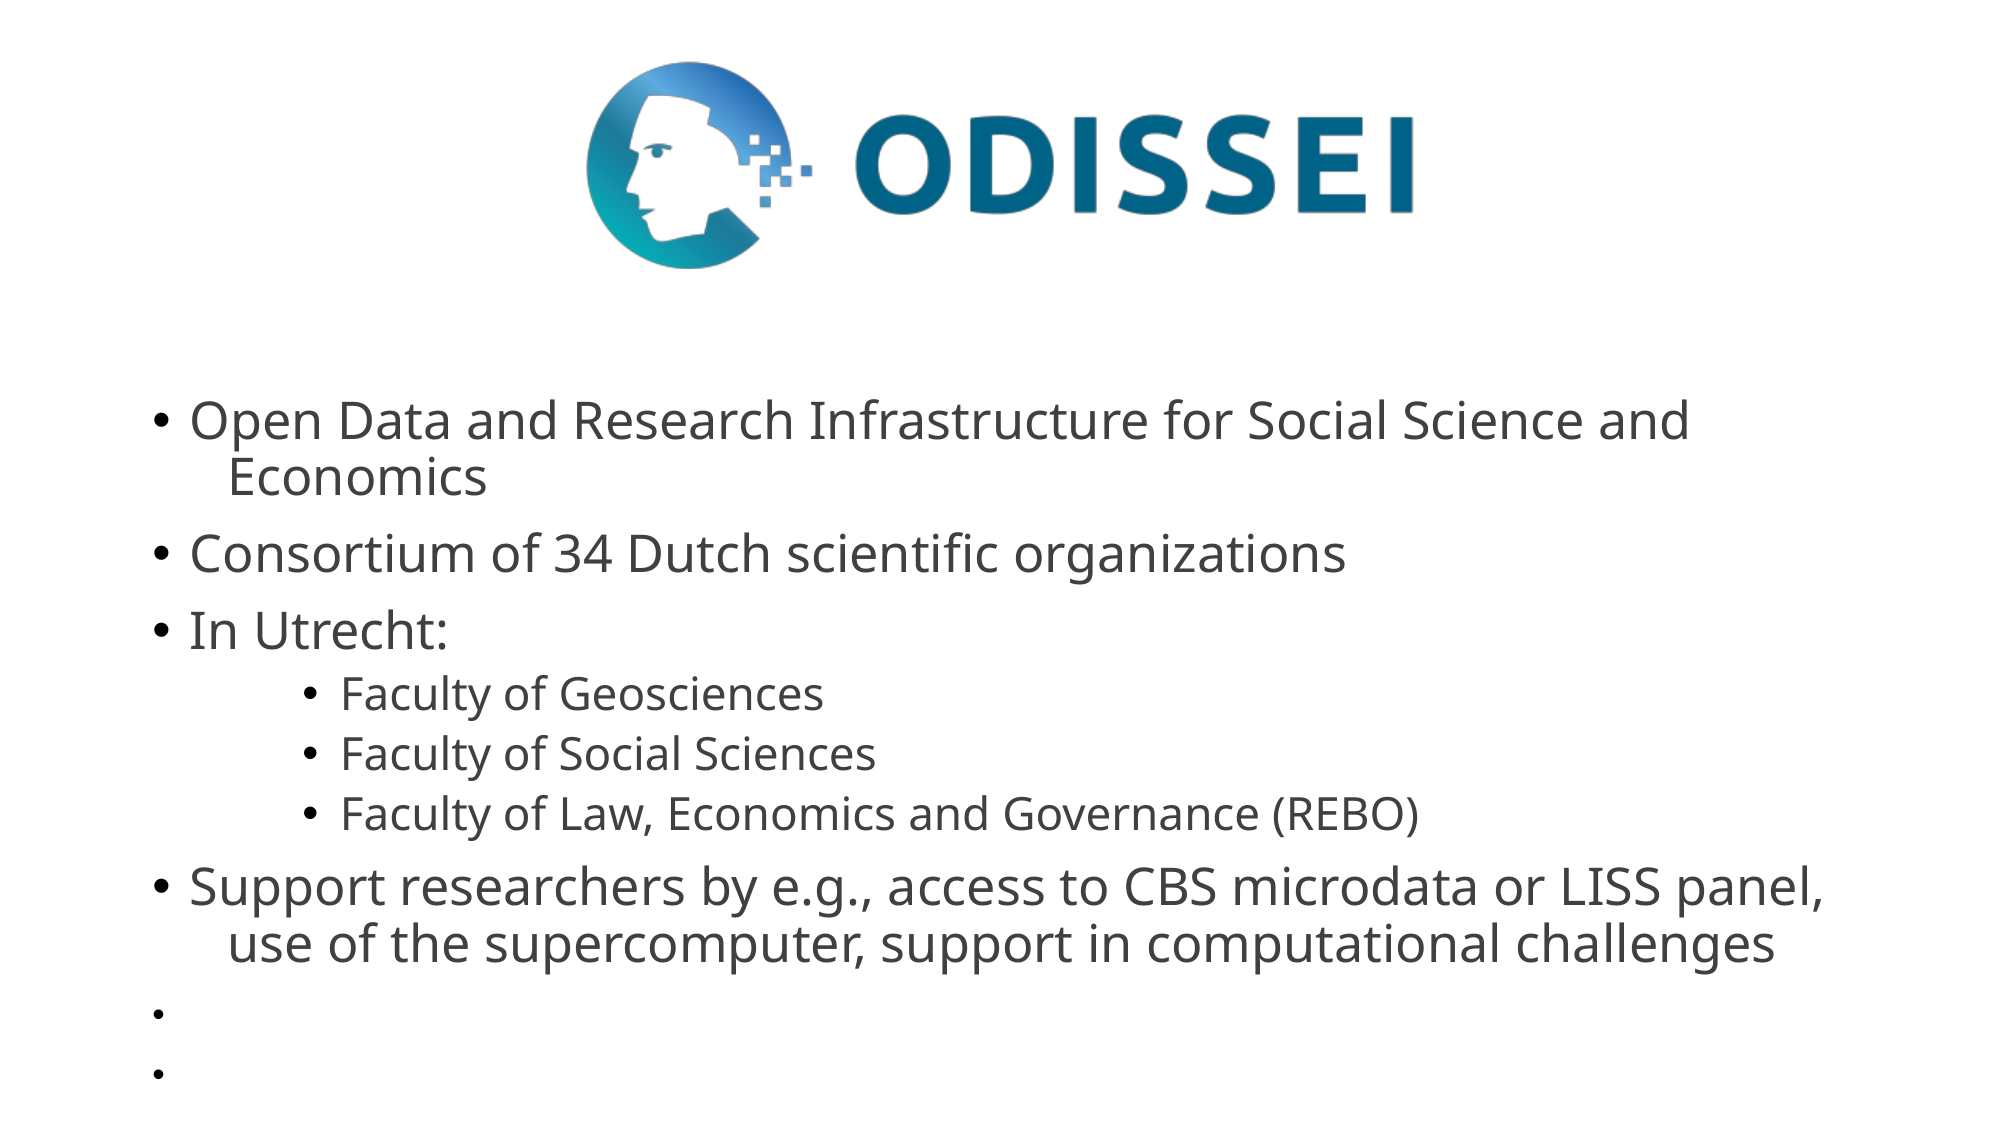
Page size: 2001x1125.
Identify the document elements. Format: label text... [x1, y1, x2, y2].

list Open Data and Research Infrastructure for Social Science and Economics Consortium of 34 Dutch scientific organizations In Utrecht: Faculty of Geosciences Faculty of Social Sciences Faculty of Law, Economics and Governance (REBO) Support researchers by e.g., access to CBS microdata or LISS panel, use of the supercomputer, support in computational challenges [137, 386, 1863, 1067]
picture [585, 59, 1415, 272]
